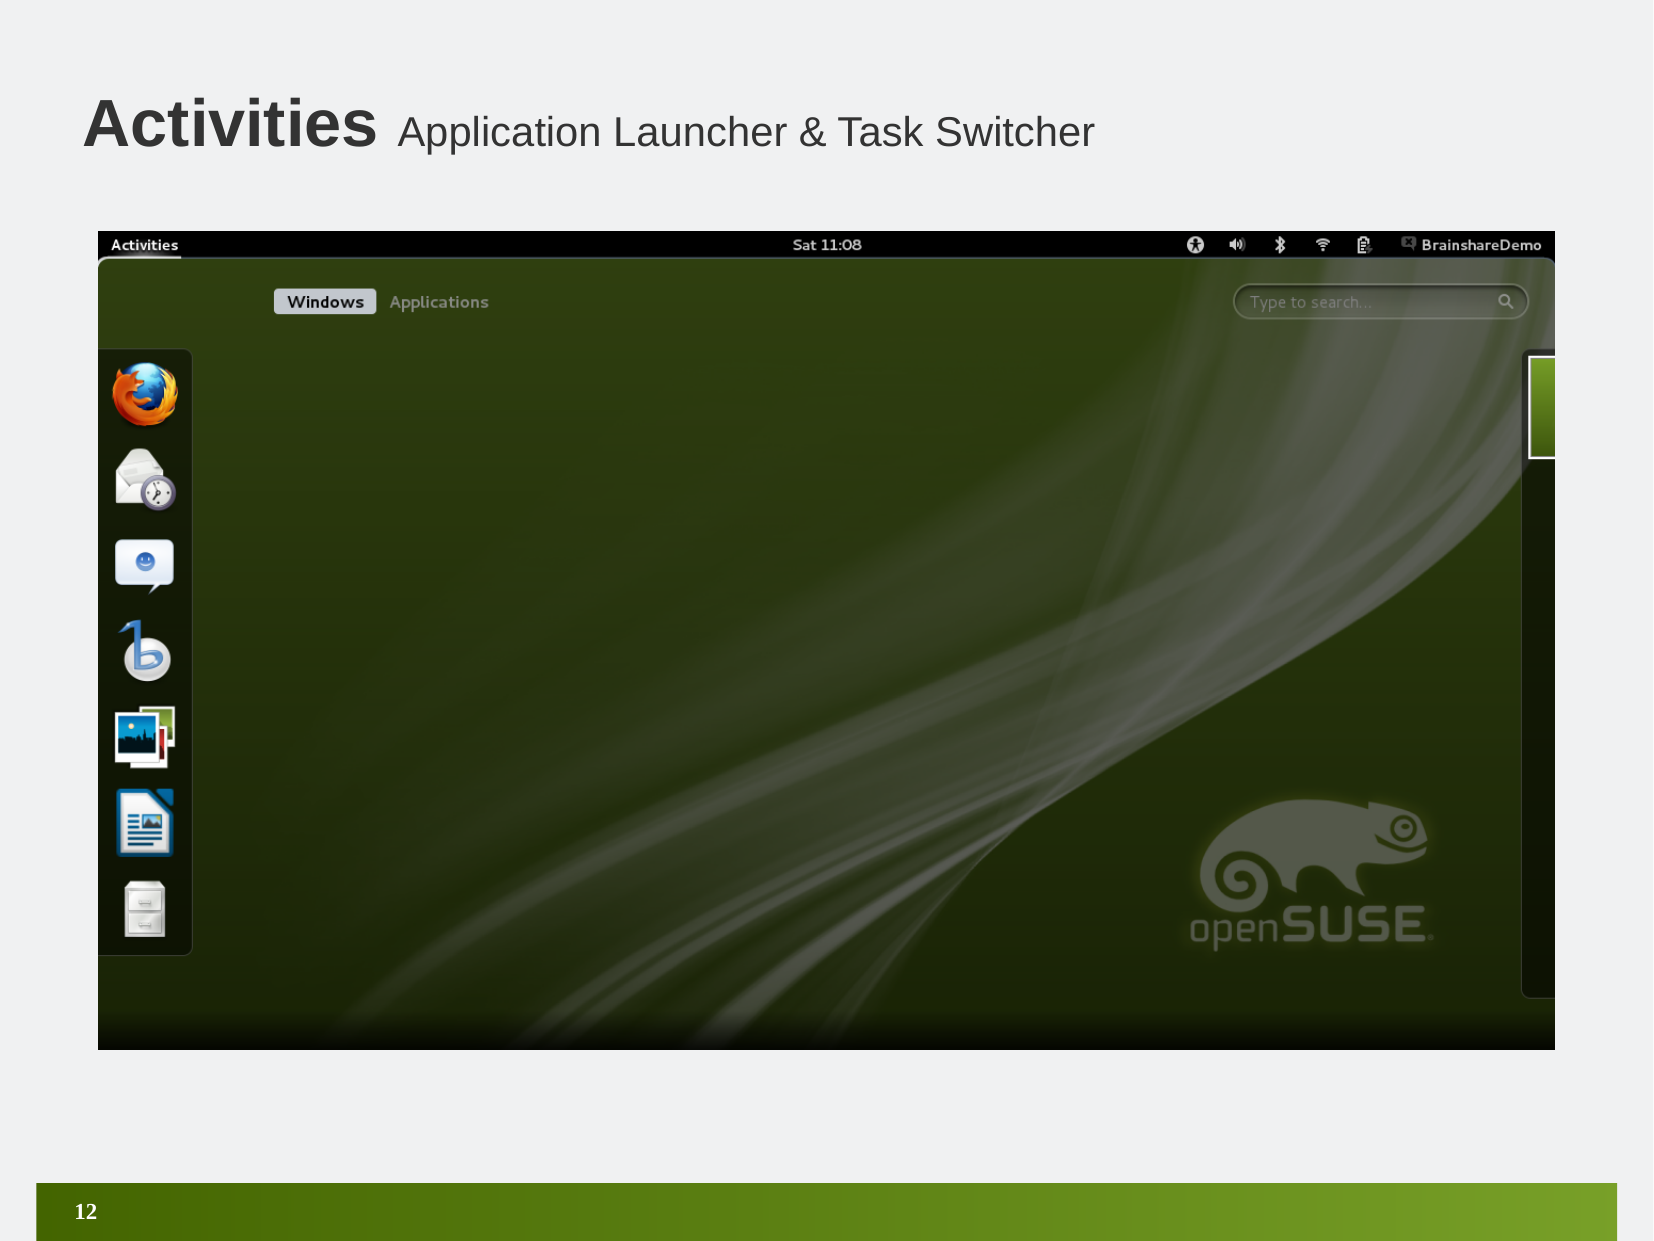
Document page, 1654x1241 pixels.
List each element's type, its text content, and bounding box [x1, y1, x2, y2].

picture [0, 0, 1654, 1241]
title Activities Application Launcher & Task Switcher [82, 49, 1571, 198]
